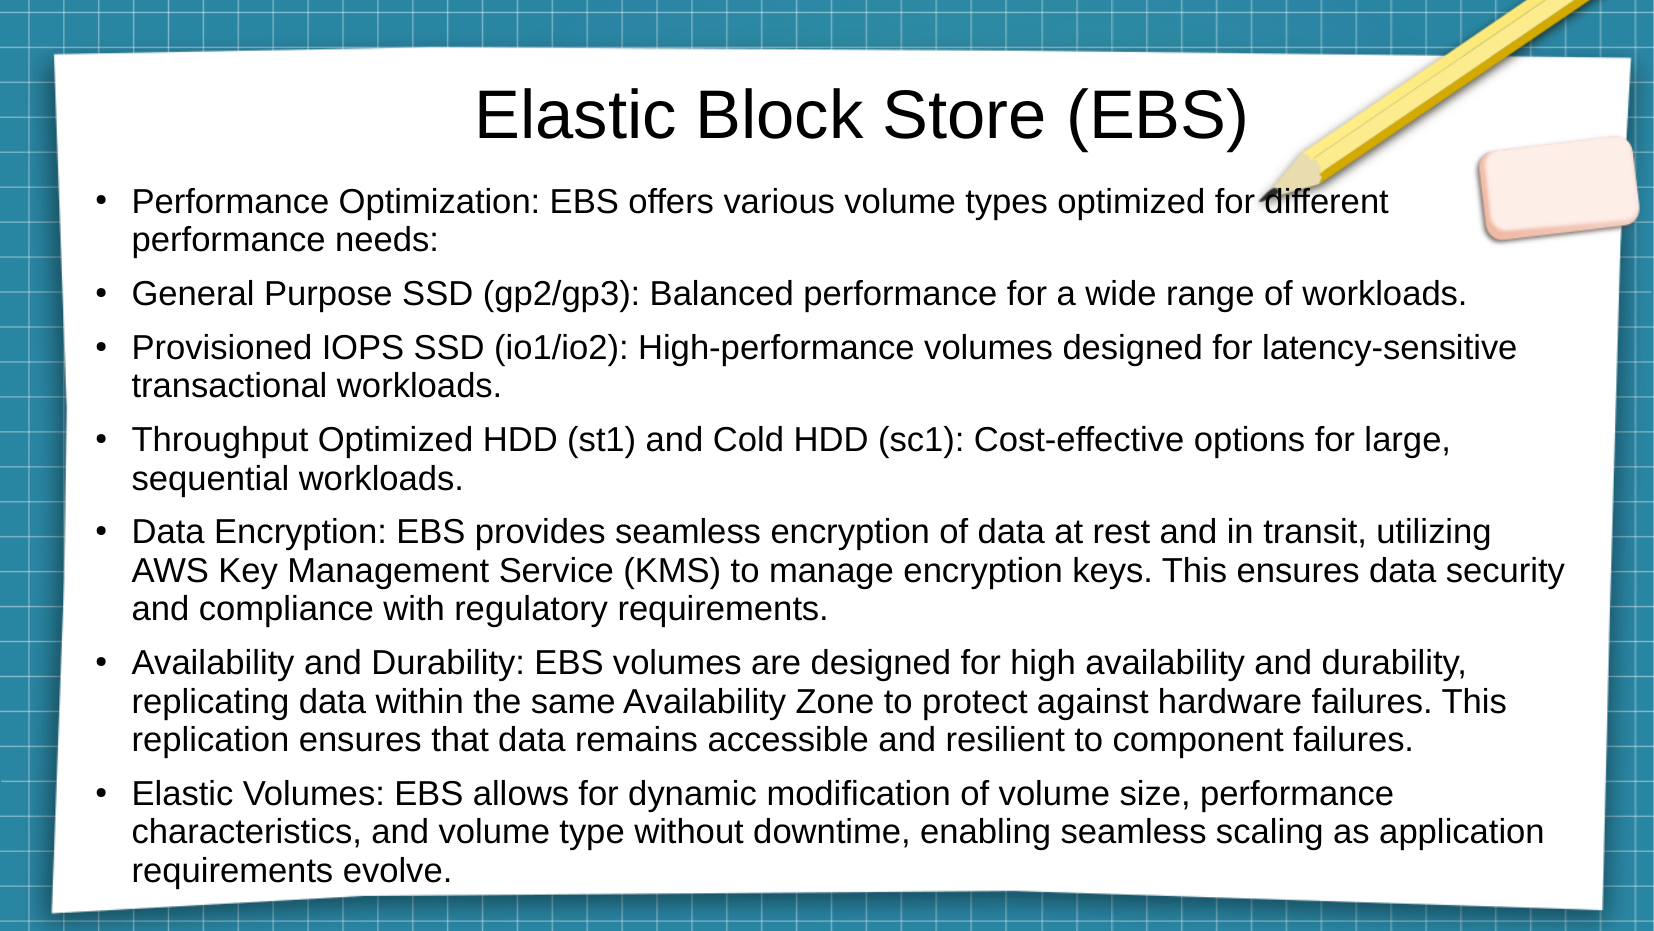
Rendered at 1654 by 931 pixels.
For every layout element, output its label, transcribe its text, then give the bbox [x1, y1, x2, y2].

title Elastic Block Store (EBS) [82, 37, 1571, 182]
picture [0, 0, 1654, 931]
list Performance Optimization: EBS offers various volume types optimized for different performance needs: General Purpose SSD (gp2/gp3): Balanced performance for a wide range of workloads. Provisioned IOPS SSD (io1/io2): High-performance volumes designed for latency-sensitive transactional workloads. Throughput Optimized HDD (st1) and Cold HDD (sc1): Cost-effective options for large, sequential workloads. Data Encryption: EBS provides seamless encryption of data at rest and in transit, utilizing AWS Key Management Service (KMS) to manage encryption keys. This ensures data security and compliance with regulatory requirements. Availability and Durability: EBS volumes are designed for high availability and durability, replicating data within the same Availability Zone to protect against hardware failures. This replication ensures that data remains accessible and resilient to component failures. Elastic Volumes: EBS allows for dynamic modification of volume size, performance characteristics, and volume type without downtime, enabling seamless scaling as application requirements evolve. [82, 182, 1571, 895]
